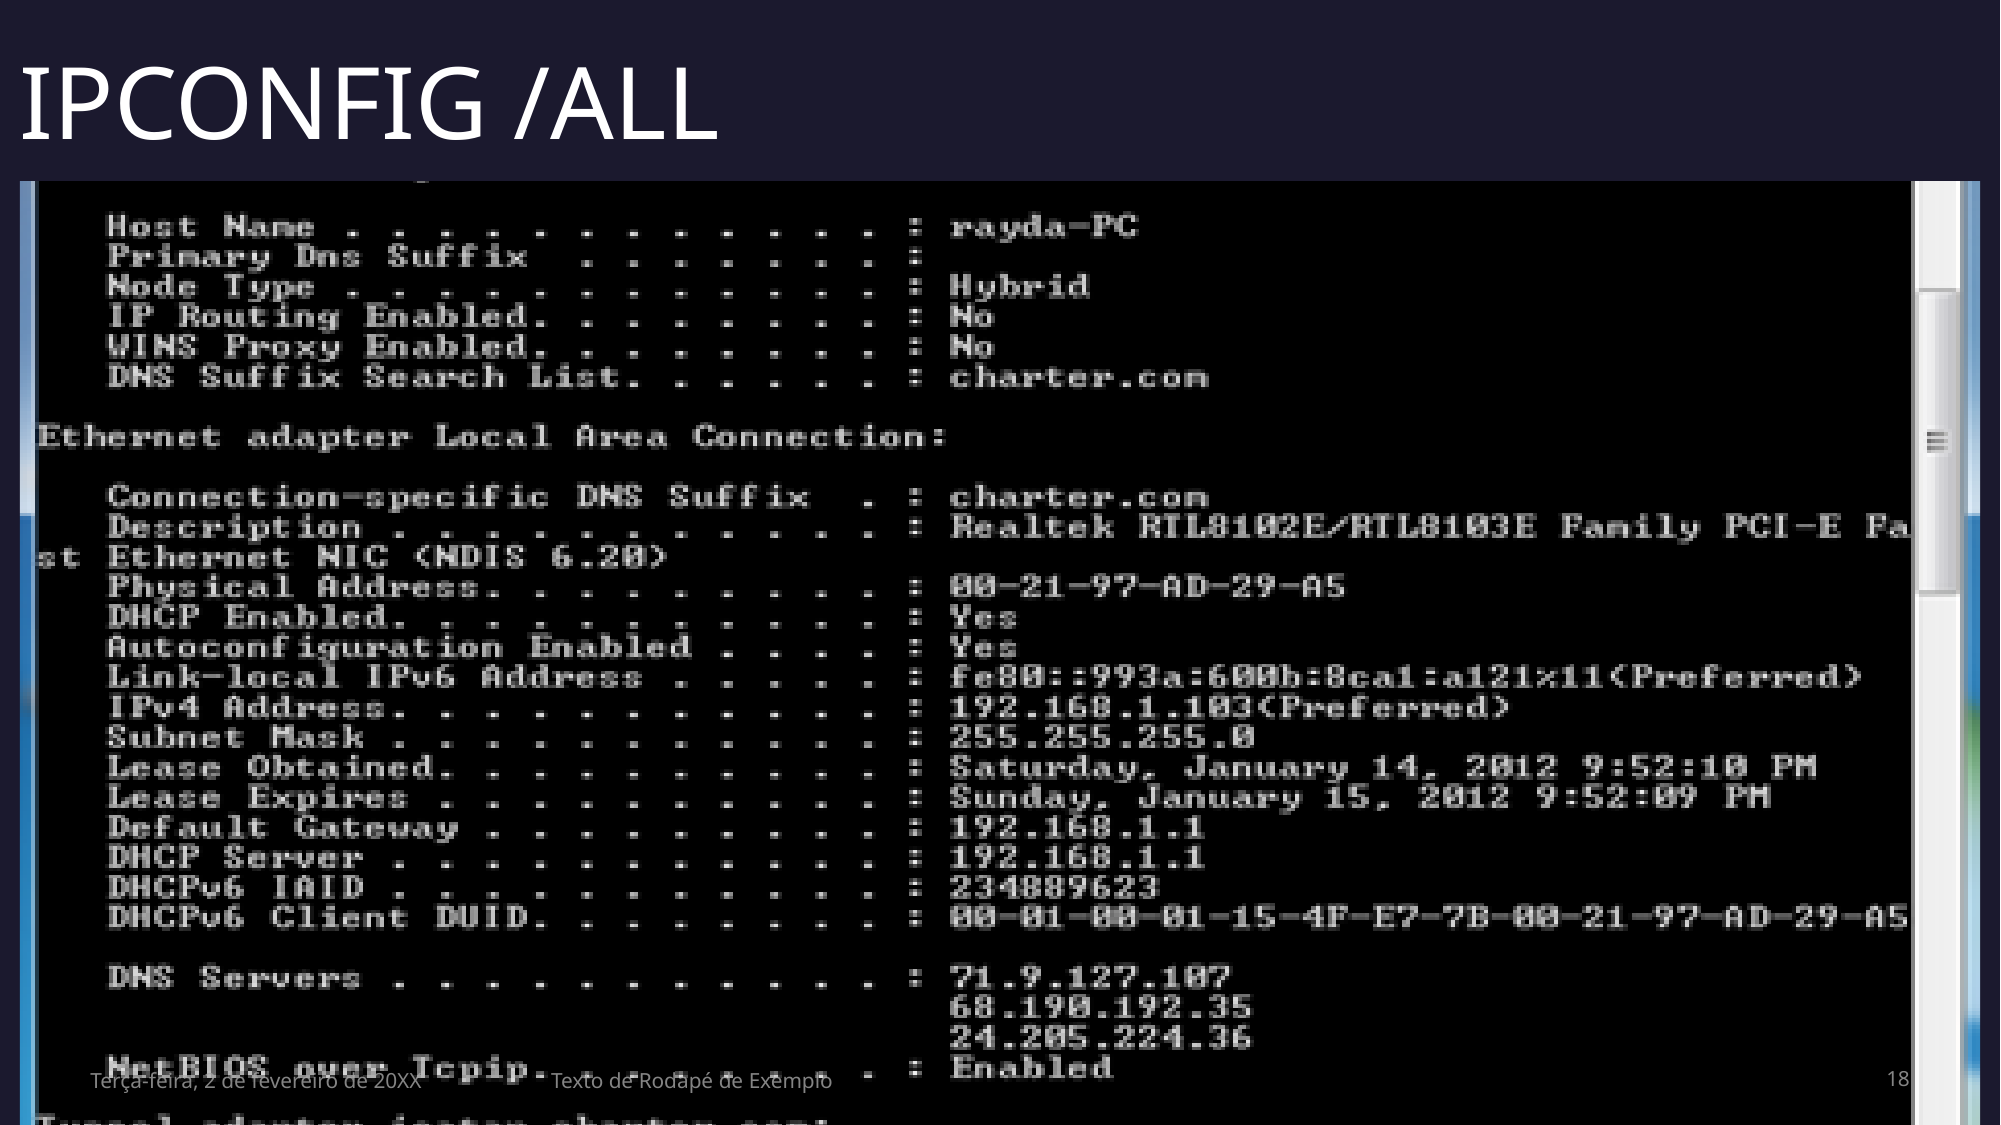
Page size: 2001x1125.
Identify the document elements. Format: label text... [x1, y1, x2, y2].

footer Texto de Rodapé de Exemplo [551, 1067, 1598, 1093]
title IPCONFIG /ALL [19, 53, 1839, 215]
slide_number Terça-feira, 2 de fevereiro de 20XX [90, 1067, 522, 1093]
picture [19, 181, 1981, 1125]
slide_number <número> [1632, 1067, 1910, 1093]
